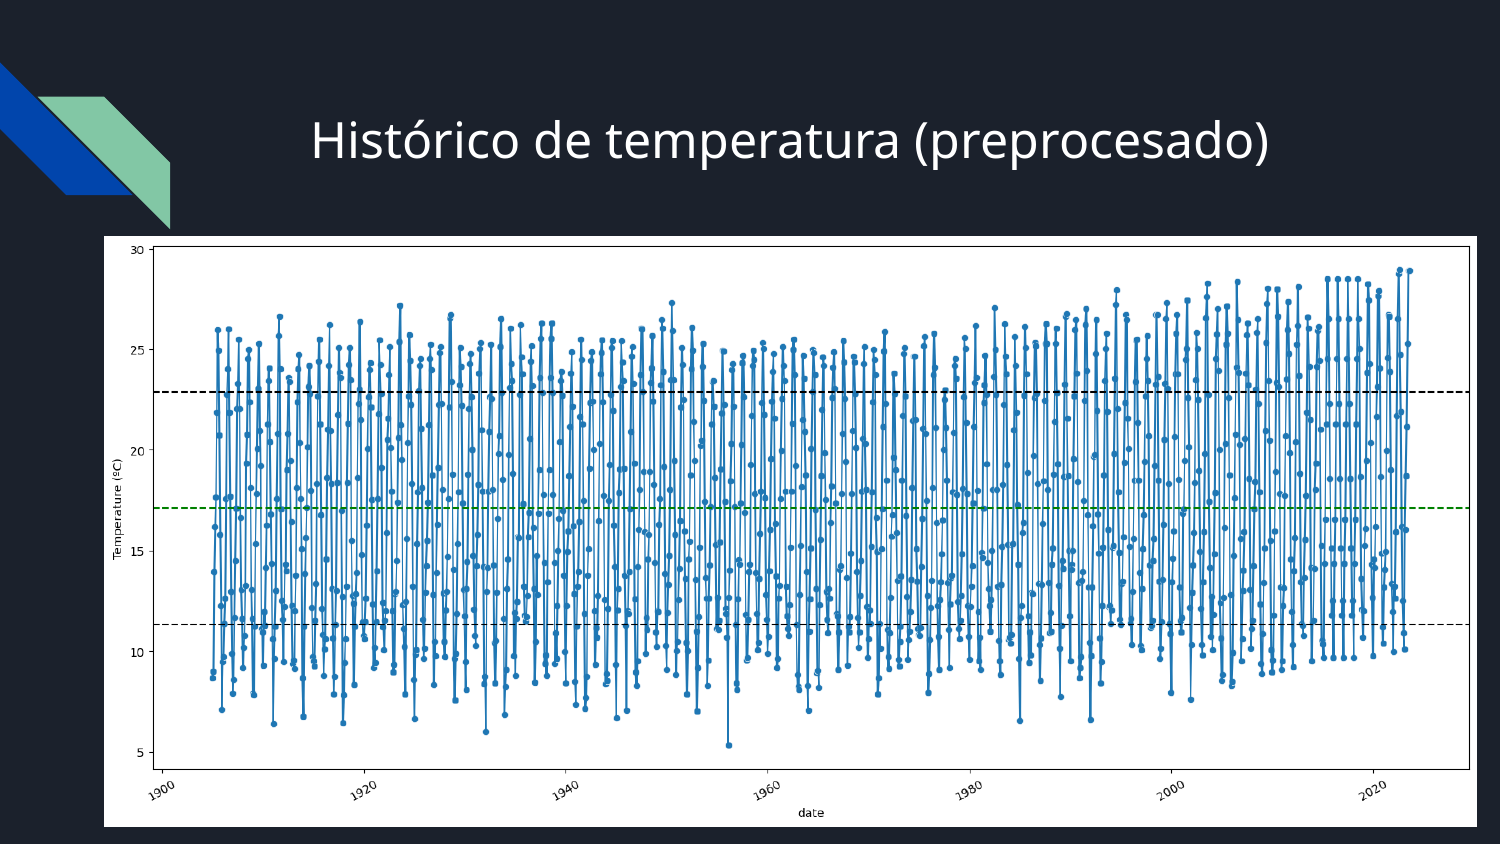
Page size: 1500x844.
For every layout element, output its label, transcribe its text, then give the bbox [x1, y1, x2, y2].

picture [104, 236, 1477, 827]
title Histórico de temperatura (preprocesado) [212, 64, 1368, 215]
